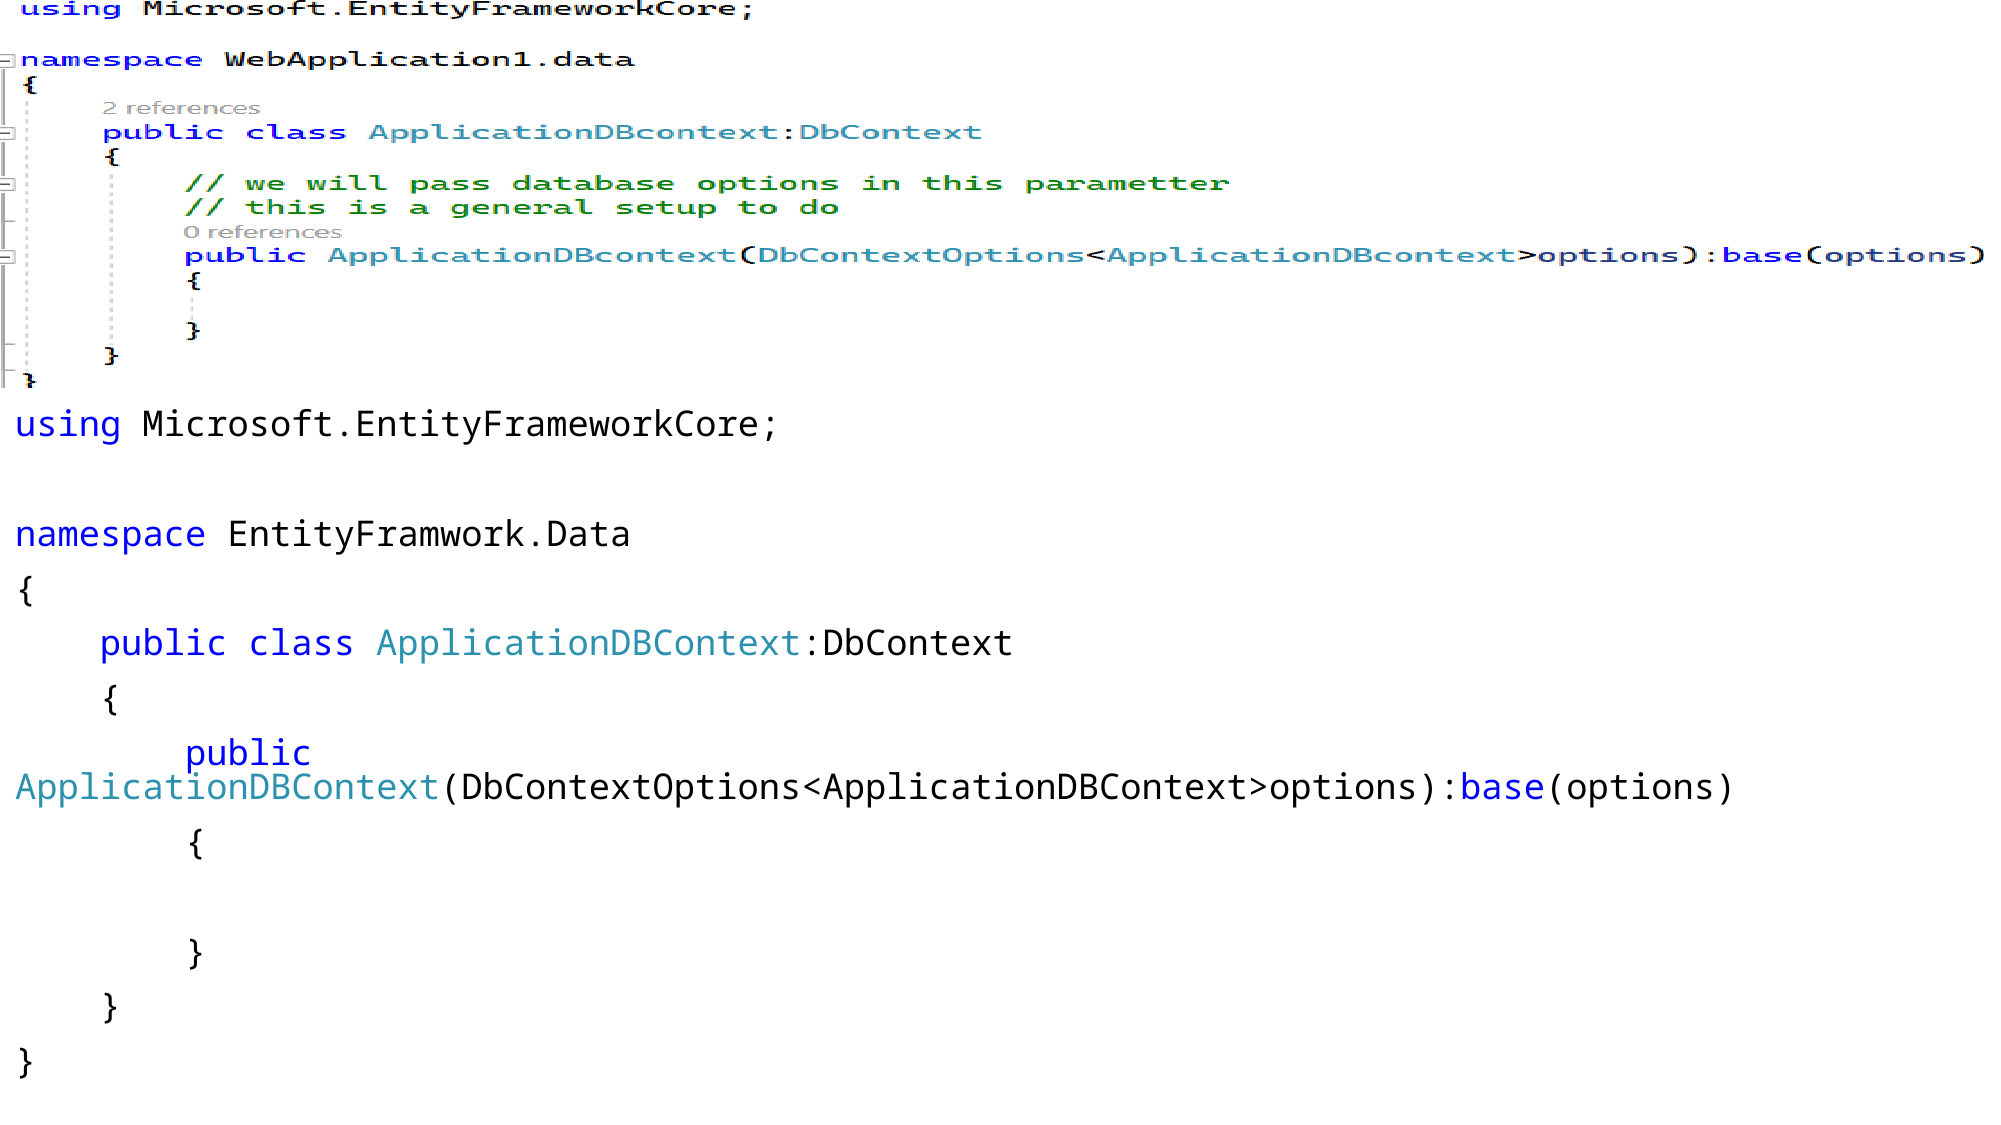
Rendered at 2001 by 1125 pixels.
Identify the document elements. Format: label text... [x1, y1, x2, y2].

picture [0, 0, 2000, 388]
list using Microsoft.EntityFrameworkCore; namespace EntityFramwork.Data { public class ApplicationDBContext:DbContext { public ApplicationDBContext(DbContextOptions<ApplicationDBContext>options):base(options) { } } } [0, 401, 1967, 1109]
